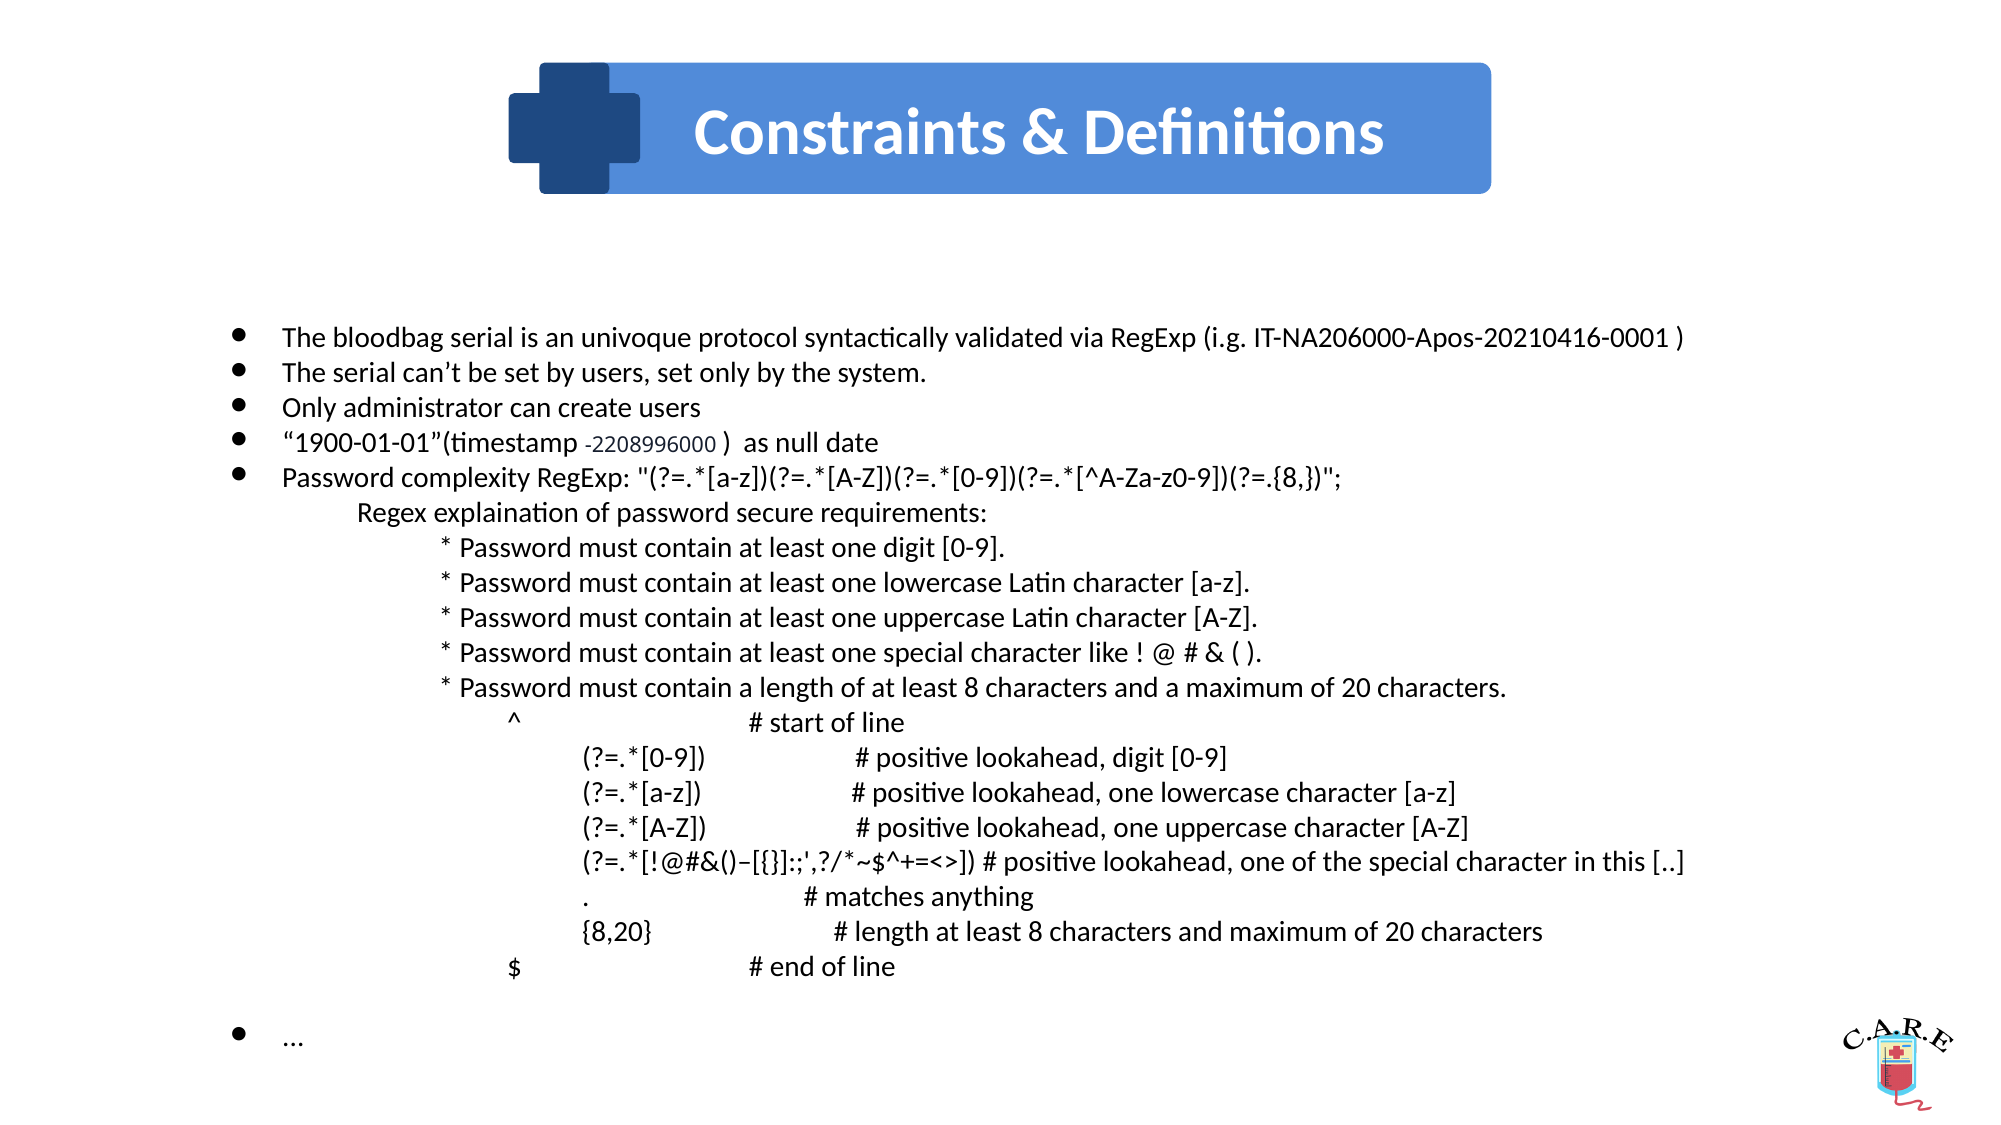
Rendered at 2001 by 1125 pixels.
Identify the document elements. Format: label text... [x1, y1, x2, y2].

text_box Constraints & Definitions [678, 80, 1403, 176]
picture [1797, 1015, 2000, 1125]
text_box The bloodbag serial is an univoque protocol syntactically validated via RegExp (i.g. IT-NA206000-Apos-20210416-0001 ) The serial can’t be set by users, set only by the system. Only administrator can create users “1900-01-01”(timestamp -2208996000 ) as null date Password complexity RegExp: "(?=.*[a-z])(?=.*[A-Z])(?=.*[0-9])(?=.*[^A-Za-z0-9])(?=.{8,})"; Regex explaination of password secure requirements: * Password must contain at least one digit [0-9]. * Password must contain at least one lowercase Latin character [a-z]. * Password must contain at least one uppercase Latin character [A-Z]. * Password must contain at least one special character like ! @ # & ( ). * Password must contain a length of at least 8 characters and a maximum of 20 characters. ^ # start of line (?=.*[0-9]) # positive lookahead, digit [0-9] (?=.*[a-z]) # positive lookahead, one lowercase character [a-z] (?=.*[A-Z]) # positive lookahead, one uppercase character [A-Z] (?=.*[!@#&()–[{}]:;',?/*~$^+=<>]) # positive lookahead, one of the special character in this [..] . # matches anything {8,20} # length at least 8 characters and maximum of 20 characters $ # end of line ... [191, 303, 1911, 1103]
text_box [508, 62, 1492, 194]
